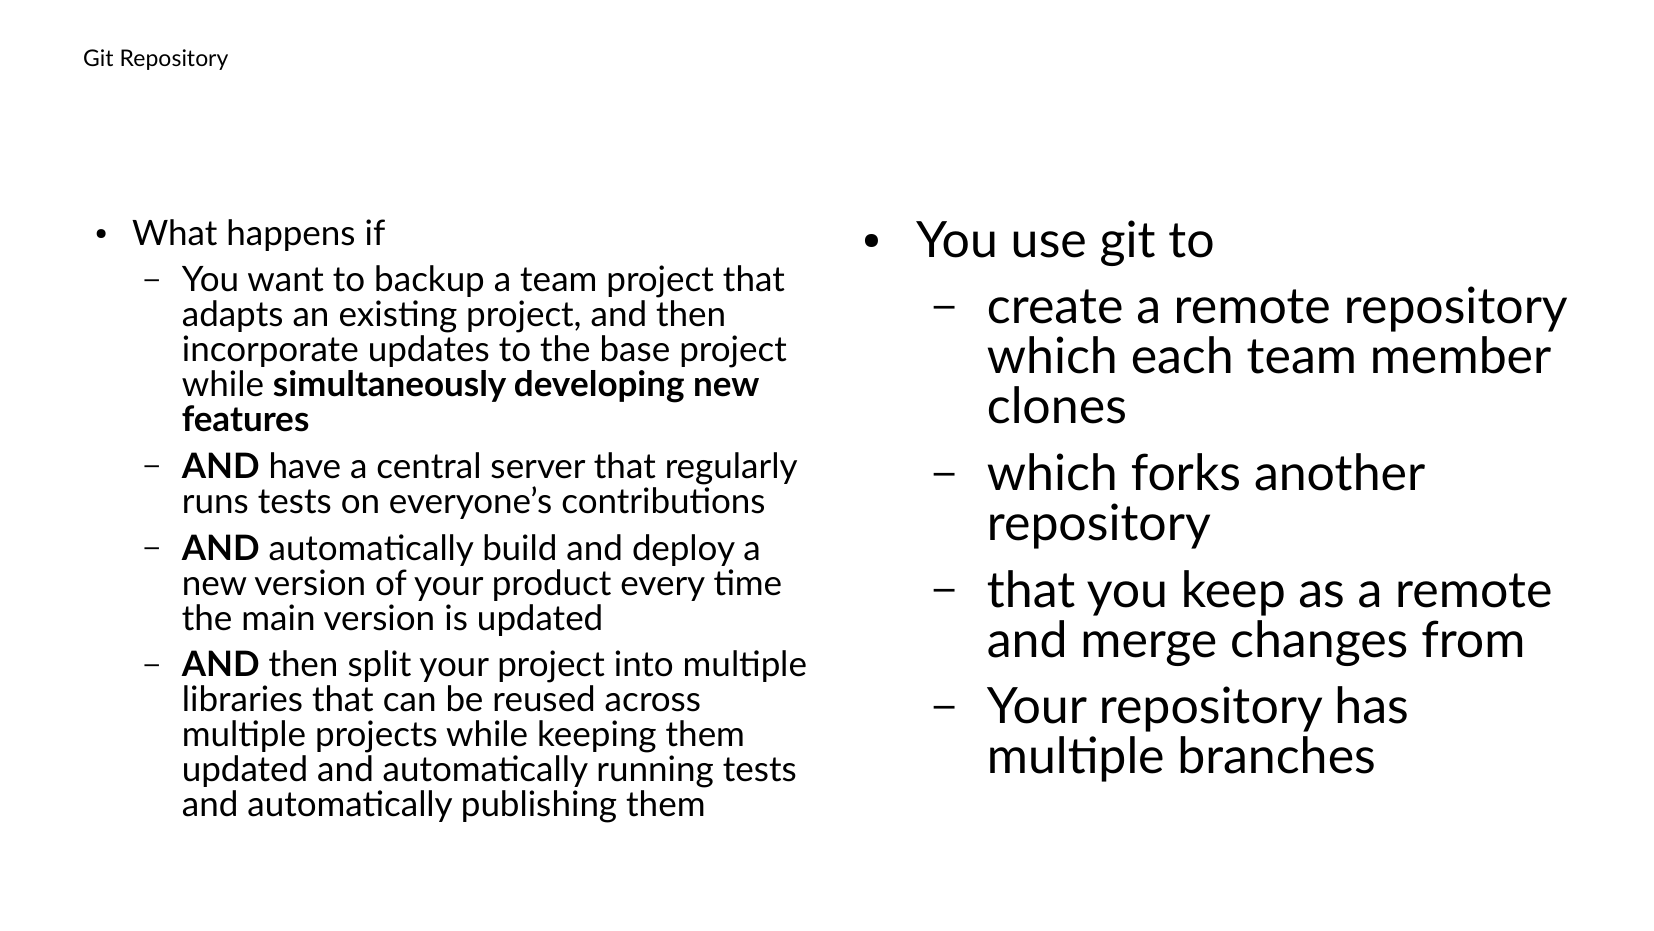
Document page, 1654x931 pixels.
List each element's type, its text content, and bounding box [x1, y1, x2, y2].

list What happens if You want to backup a team project that adapts an existing project, and then incorporate updates to the base project while simultaneously developing new features AND have a central server that regularly runs tests on everyone’s contributions AND automatically build and deploy a new version of your product every time the main version is updated AND then split your project into multiple libraries that can be reused across multiple projects while keeping them updated and automatically running tests and automatically publishing them [82, 217, 809, 839]
title Git Repository [83, 0, 1571, 119]
list You use git to create a remote repository which each team member clones which forks another repository that you keep as a remote and merge changes from Your repository has multiple branches [845, 217, 1572, 839]
